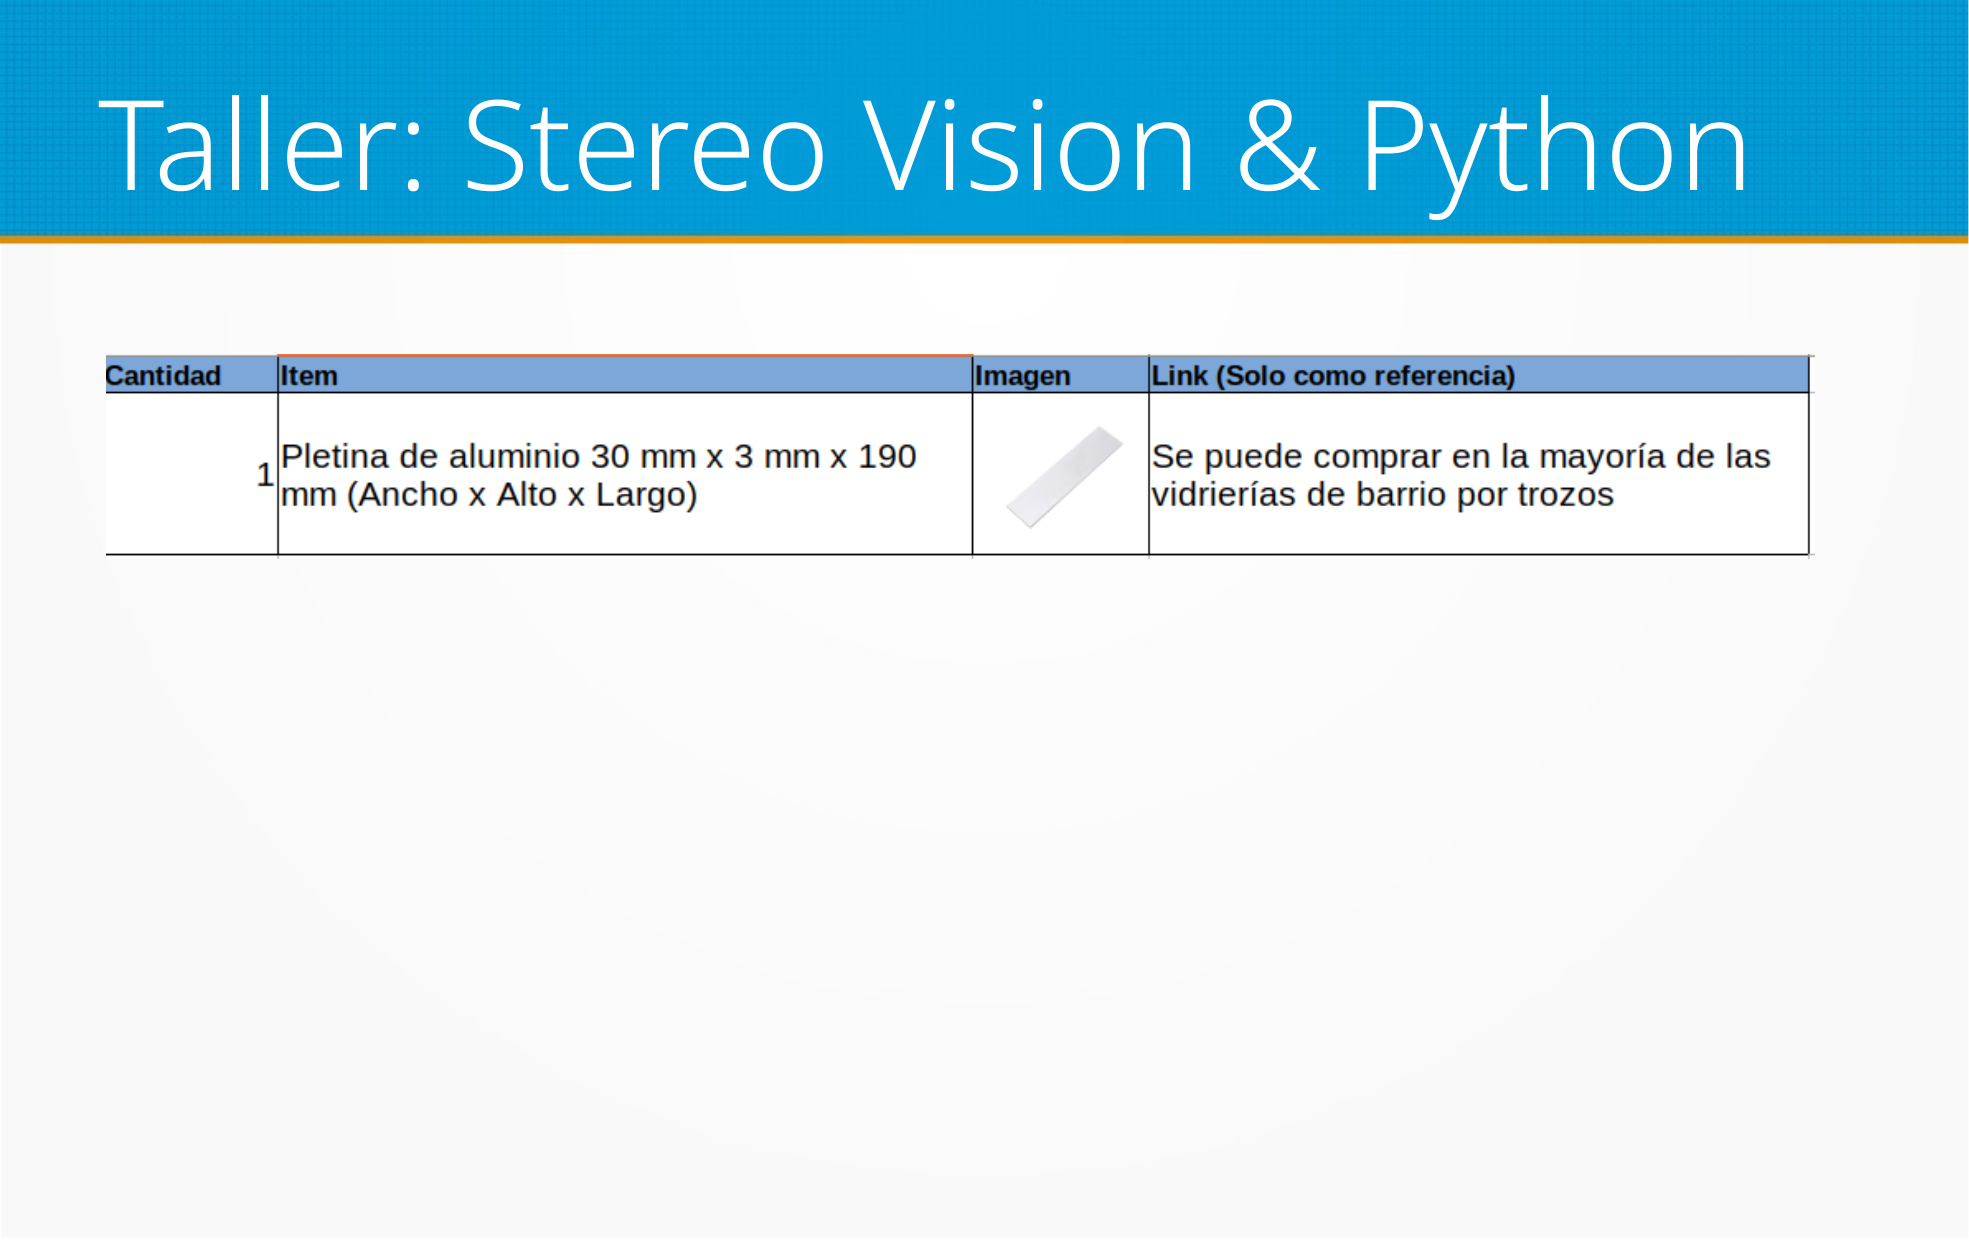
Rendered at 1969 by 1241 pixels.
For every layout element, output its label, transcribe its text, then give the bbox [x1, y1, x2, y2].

picture [0, 233, 1969, 1241]
title Taller: Stereo Vision & Python [98, 19, 1870, 227]
